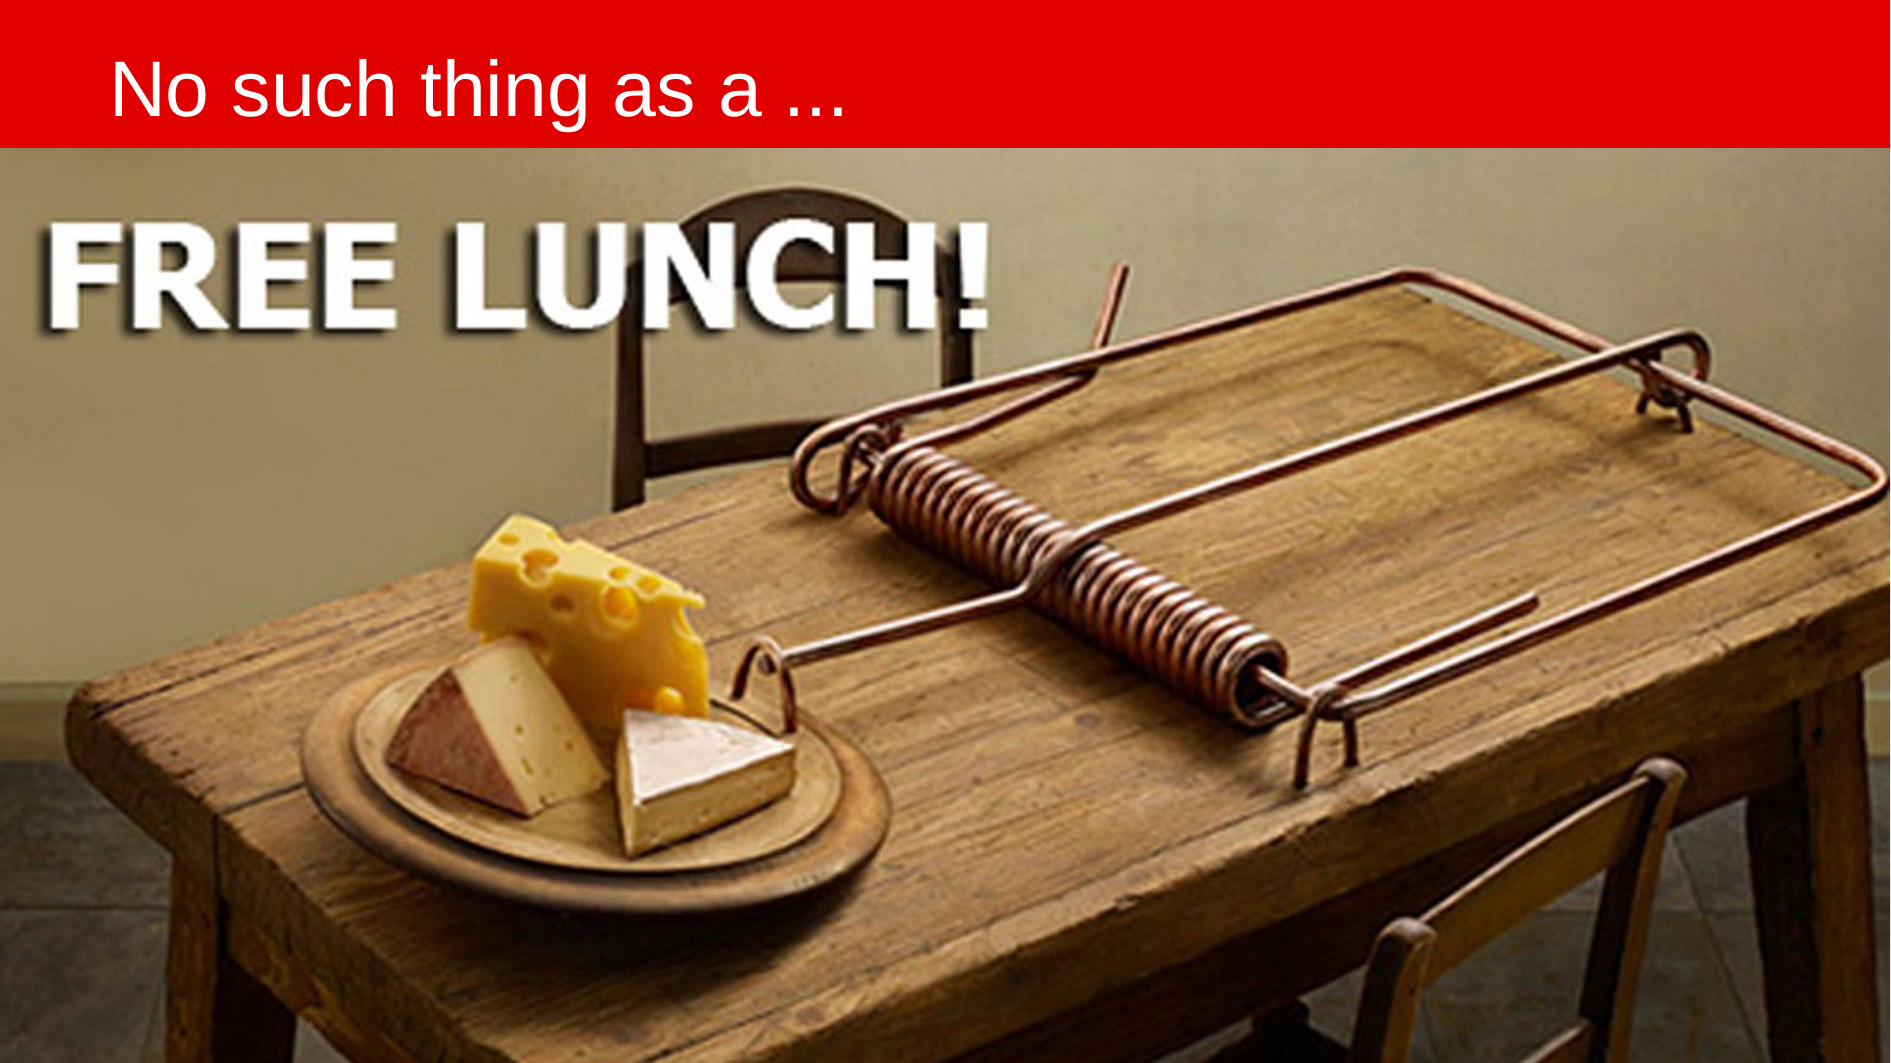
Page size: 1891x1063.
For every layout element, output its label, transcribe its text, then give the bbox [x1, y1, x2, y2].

picture [0, 148, 1891, 1063]
text_box No such thing as a ... [94, 30, 1796, 148]
